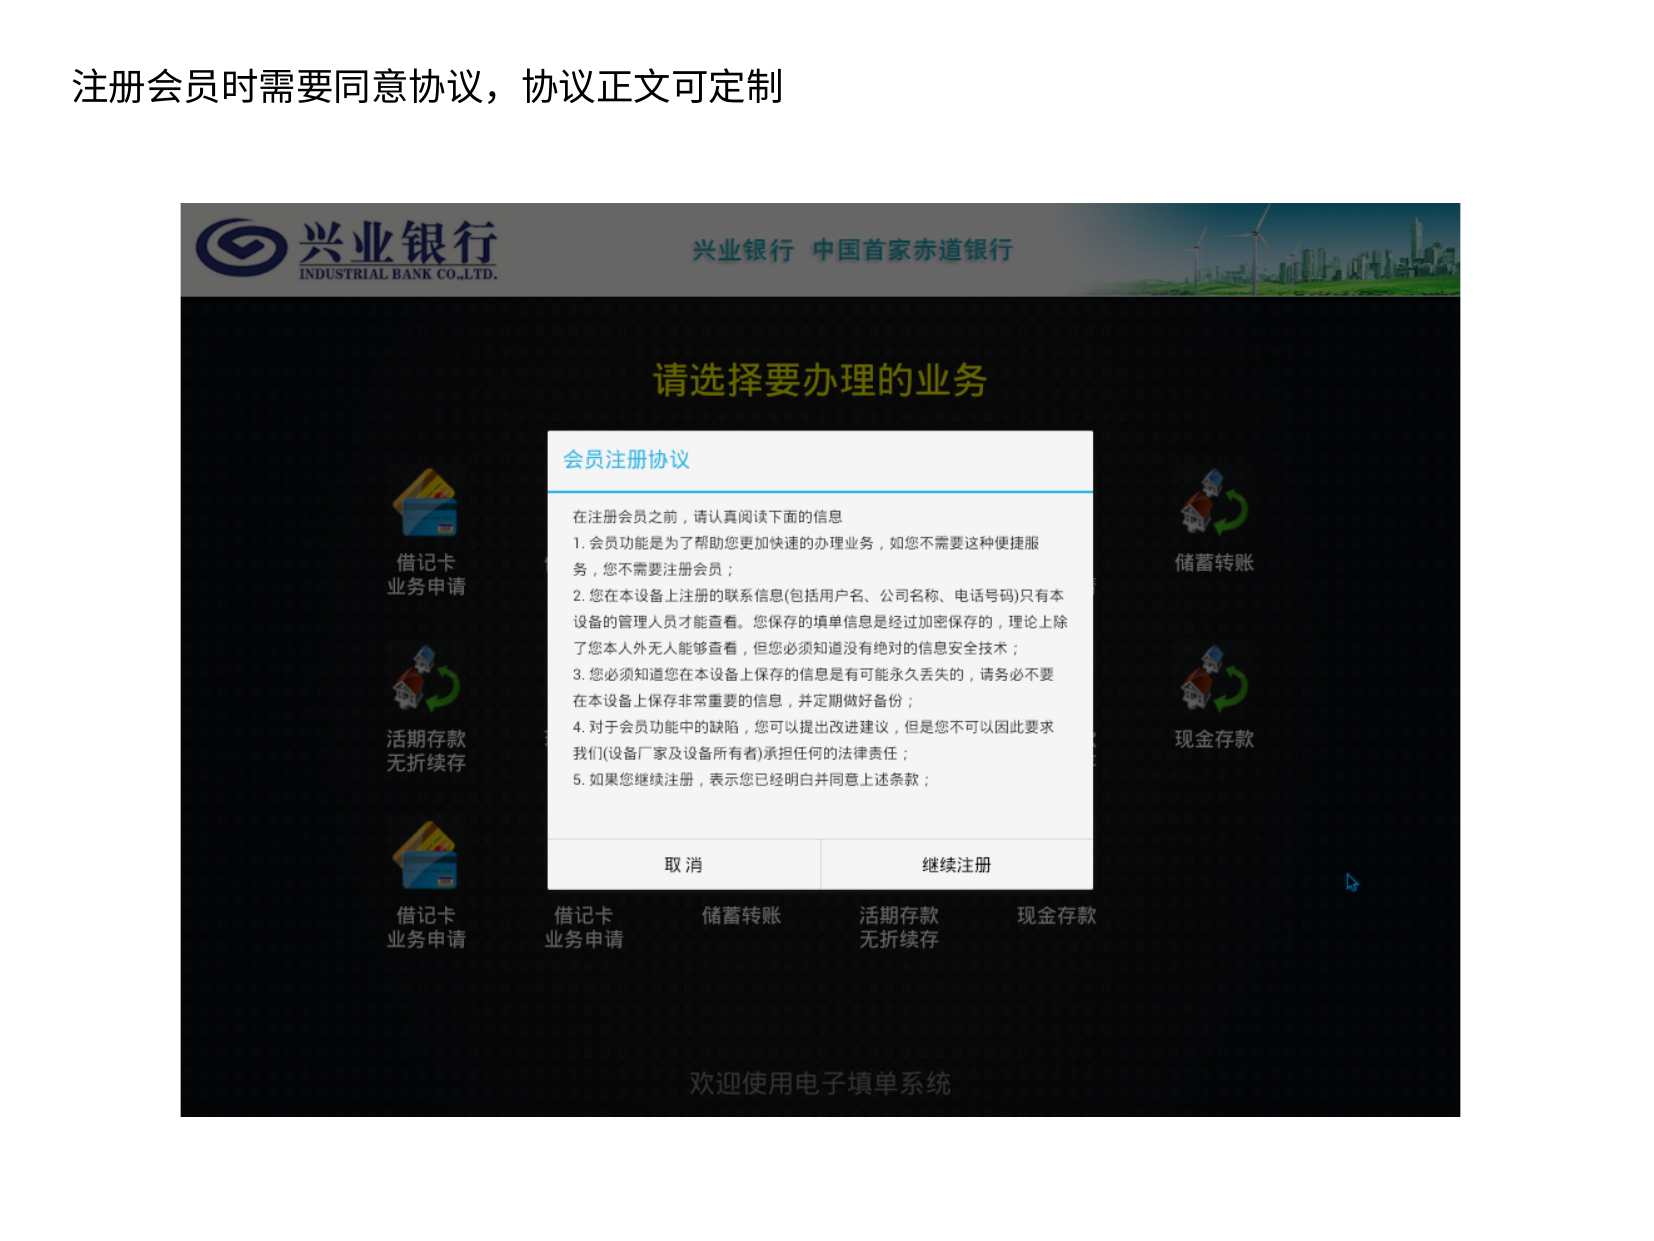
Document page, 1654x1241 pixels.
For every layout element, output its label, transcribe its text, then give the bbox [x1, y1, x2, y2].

picture [180, 203, 1461, 1117]
text_box 注册会员时需要同意协议，协议正文可定制 [56, 59, 799, 118]
